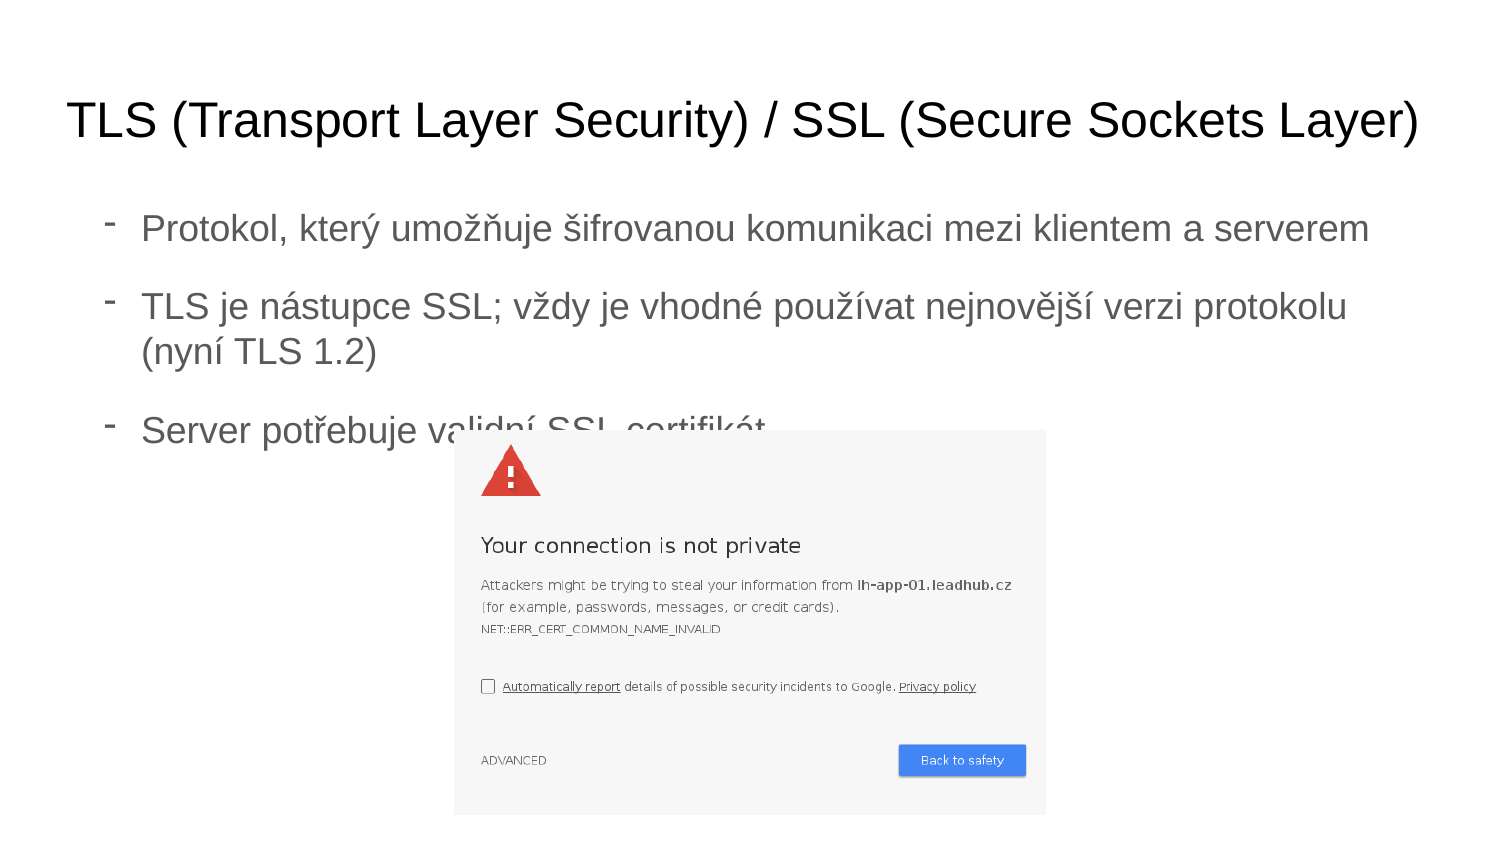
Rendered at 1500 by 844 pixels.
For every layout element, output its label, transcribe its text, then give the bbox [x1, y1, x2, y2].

picture [454, 430, 1046, 815]
title TLS (Transport Layer Security) / SSL (Secure Sockets Layer) [51, 72, 1449, 167]
list Protokol, který umožňuje šifrovanou komunikaci mezi klientem a serverem TLS je nástupce SSL; vždy je vhodné používat nejnovější verzi protokolu (nyní TLS 1.2) Server potřebuje validní SSL certifikát [51, 189, 1449, 750]
